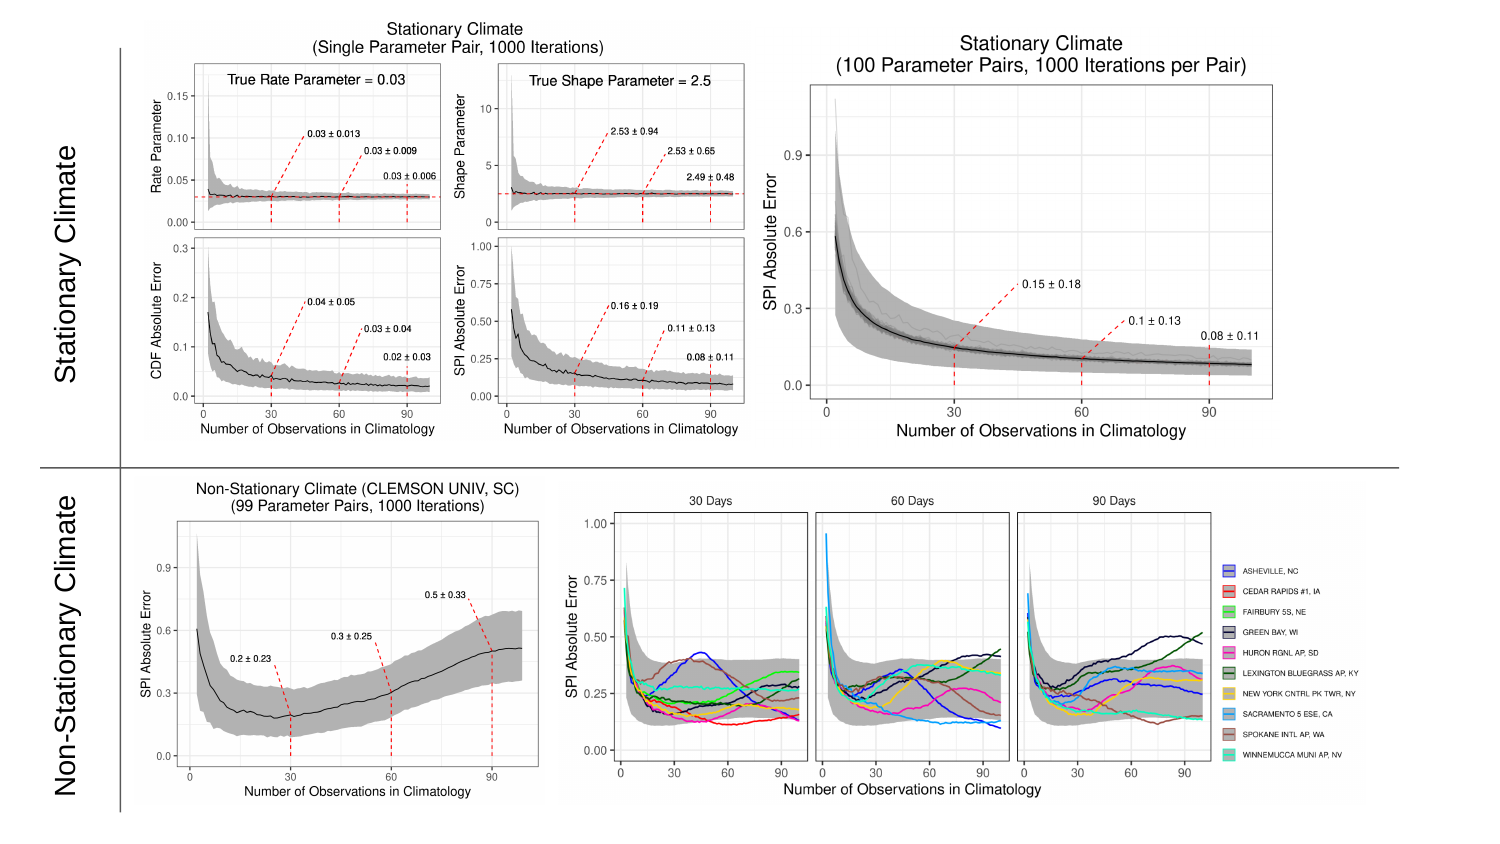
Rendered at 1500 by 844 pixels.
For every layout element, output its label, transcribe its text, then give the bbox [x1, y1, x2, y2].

picture [134, 476, 545, 805]
picture [551, 481, 1366, 805]
text_box Stationary Climate [30, 112, 96, 400]
text_box Non-Stationary Climate [30, 458, 96, 813]
picture [144, 20, 751, 441]
picture [755, 27, 1281, 448]
